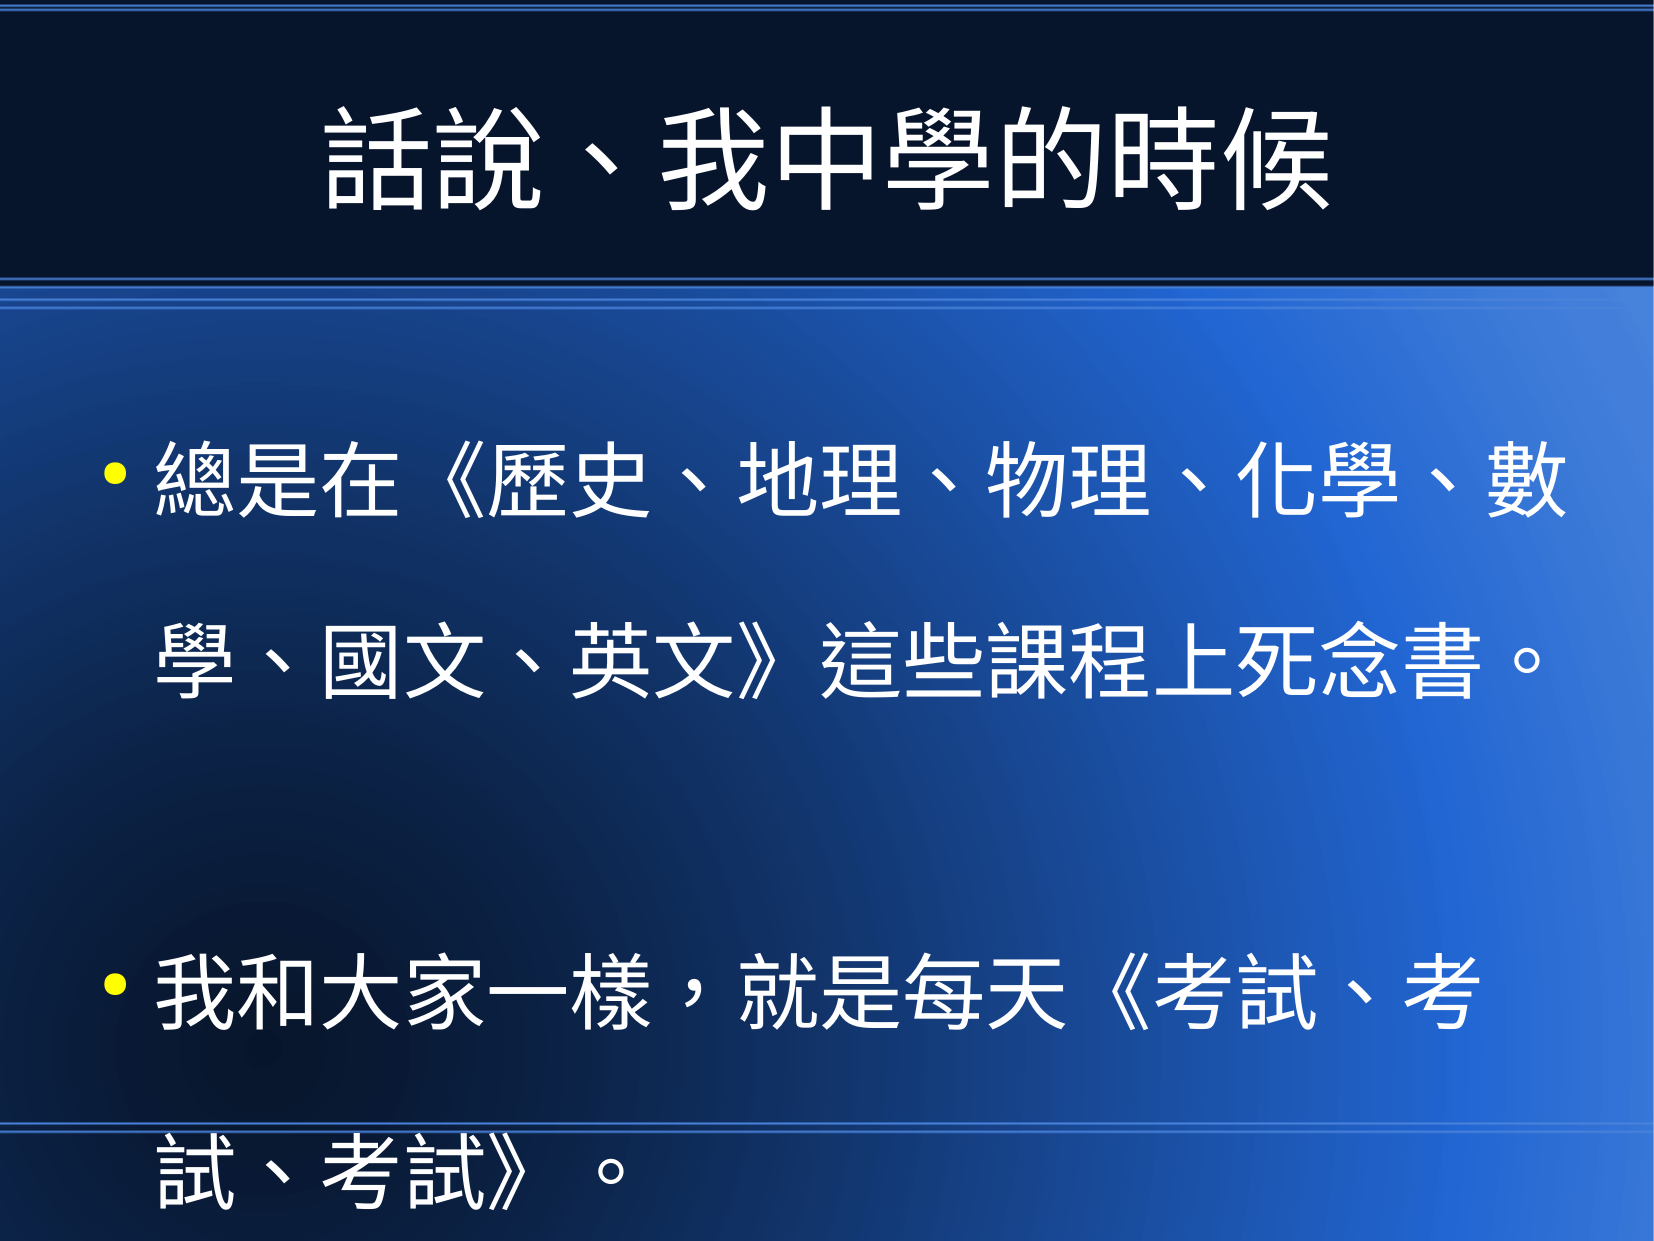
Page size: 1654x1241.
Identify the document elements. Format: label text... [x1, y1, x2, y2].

title 話說、我中學的時候 [82, 49, 1571, 257]
picture [0, 0, 1654, 1241]
list 總是在《歷史、地理、物理、化學、數學、國文、英文》這些課程上死念書。 我和大家一樣，就是每天《考試、考試、考試》。 [82, 355, 1607, 1241]
